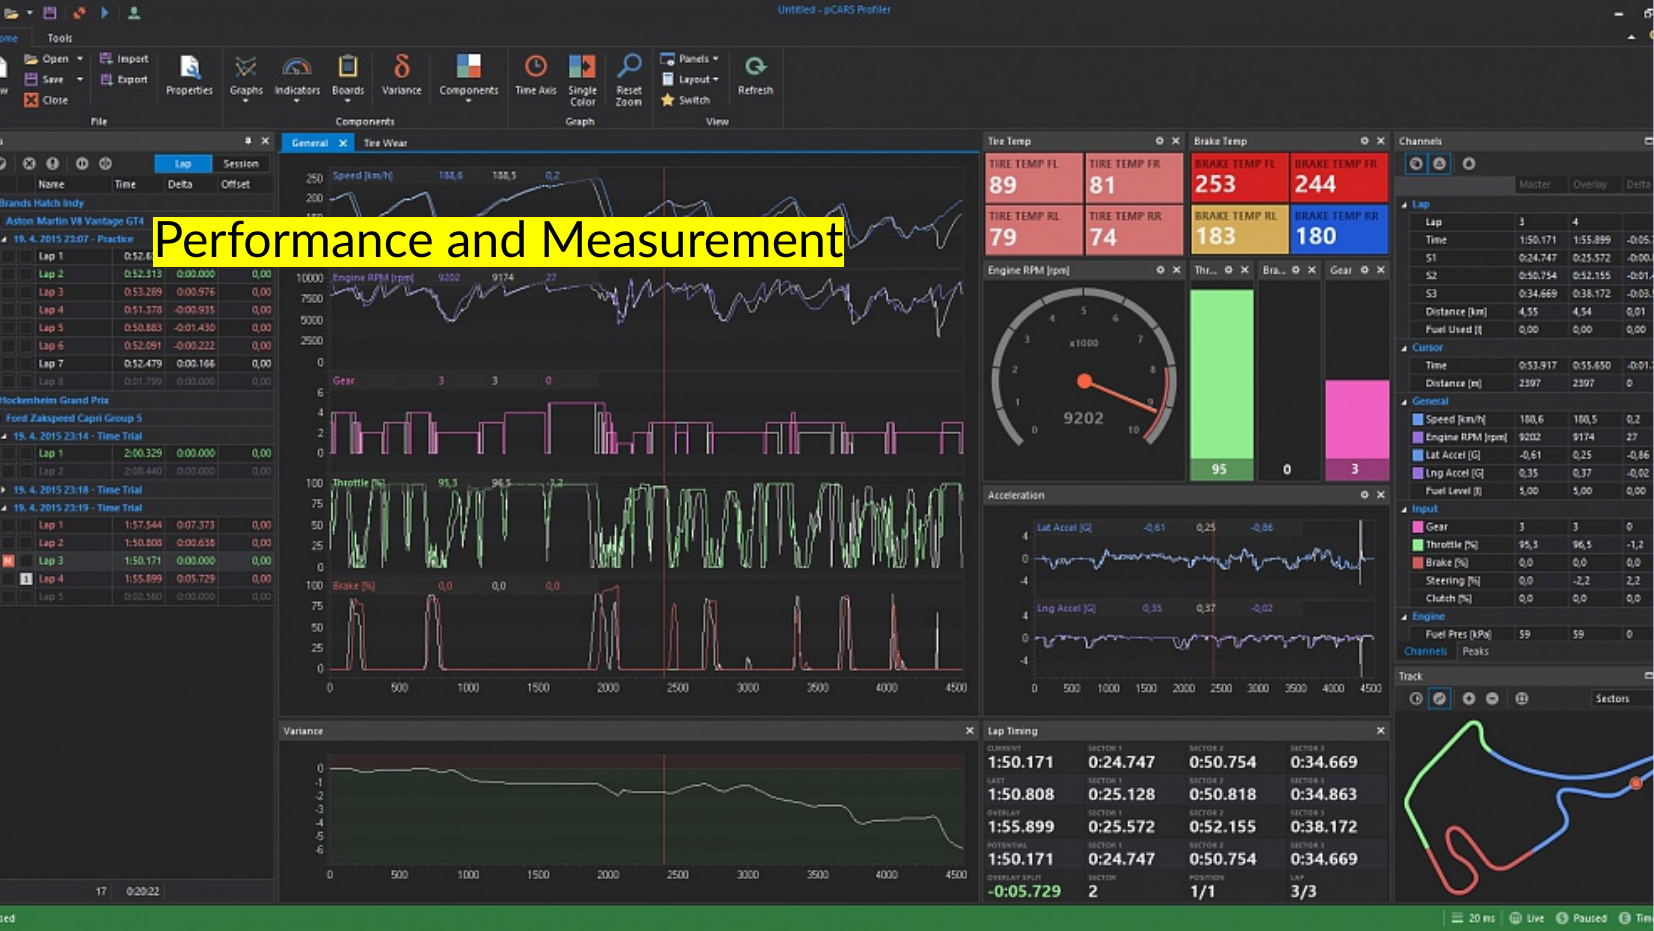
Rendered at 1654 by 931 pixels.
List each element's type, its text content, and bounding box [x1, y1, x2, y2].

list Performance and Measurement [82, 217, 1571, 839]
picture [0, 0, 1654, 931]
